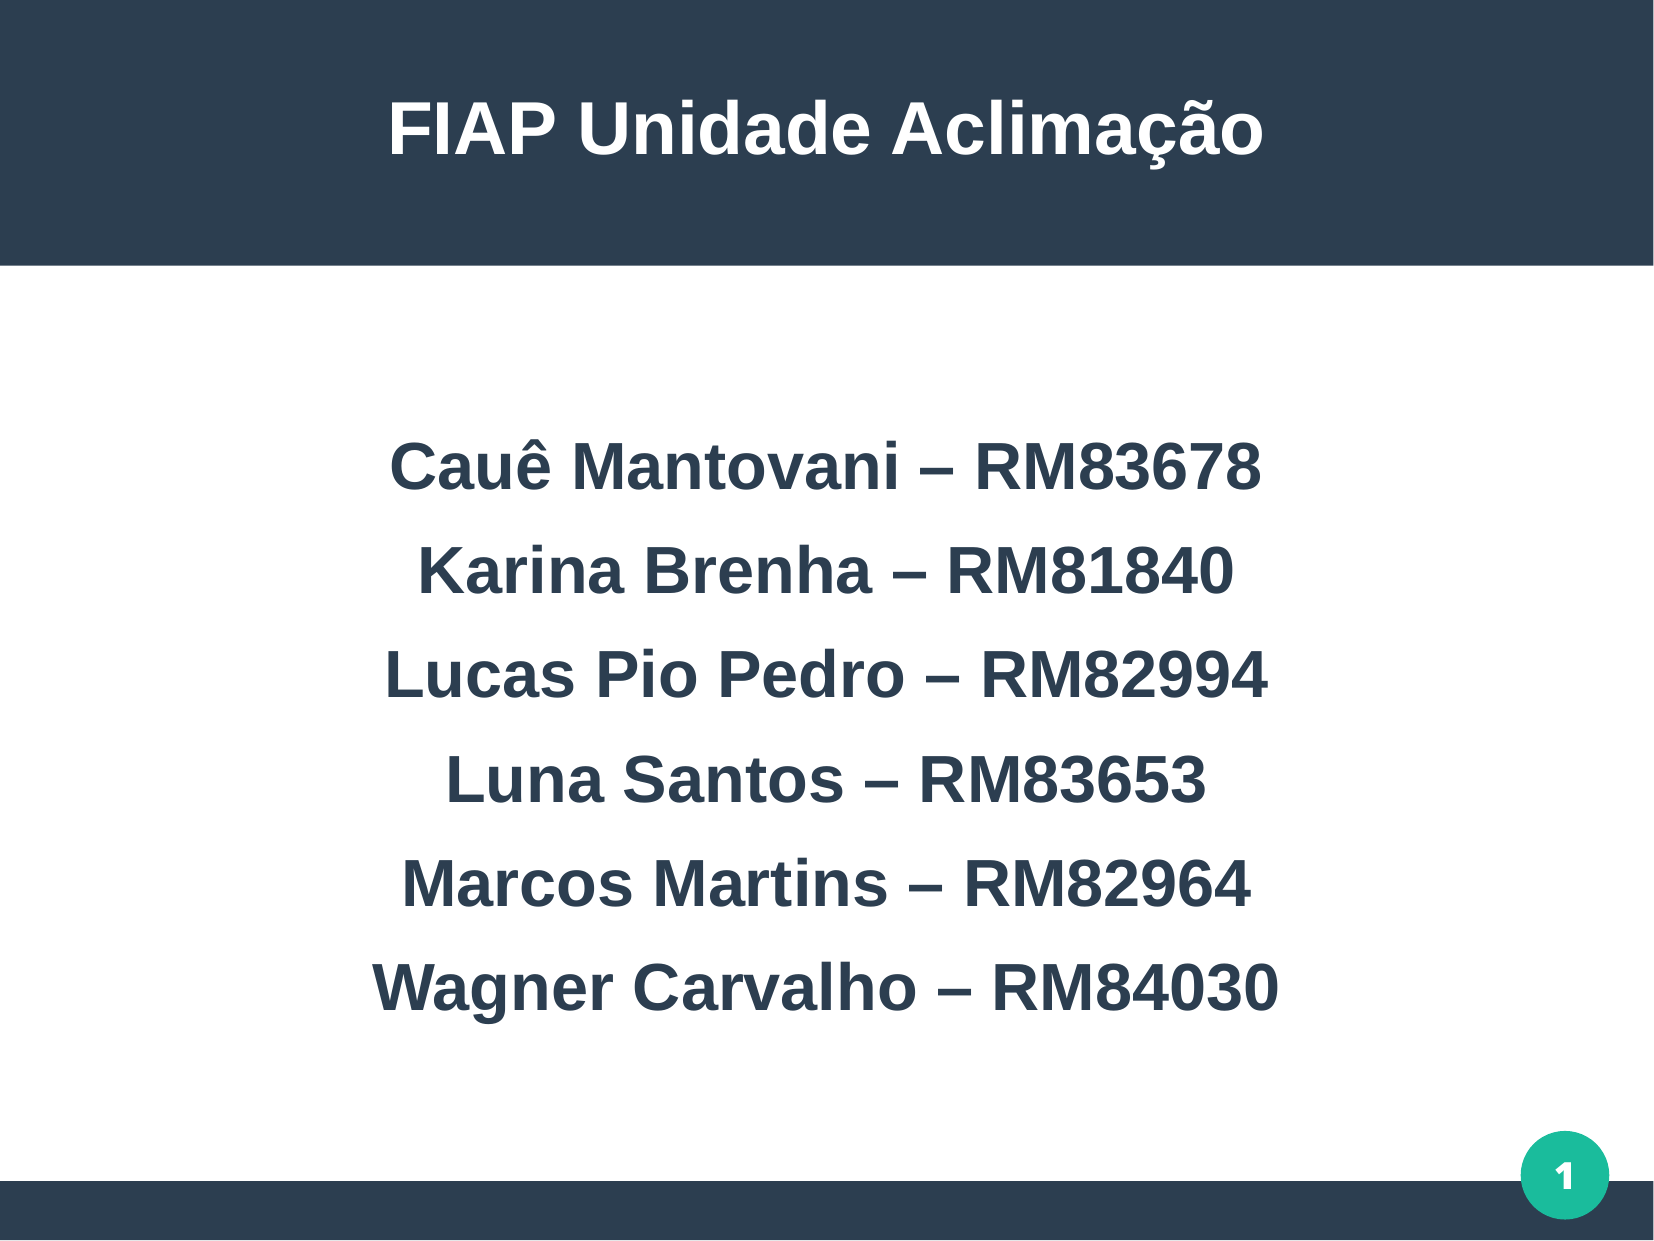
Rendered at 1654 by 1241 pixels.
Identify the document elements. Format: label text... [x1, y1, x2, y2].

list Cauê Mantovani – RM83678 Karina Brenha – RM81840 Lucas Pio Pedro – RM82994 Luna Santos – RM83653 Marcos Martins – RM82964 Wagner Carvalho – RM84030 [59, 324, 1595, 1152]
title FIAP Unidade Aclimação [59, 49, 1595, 207]
